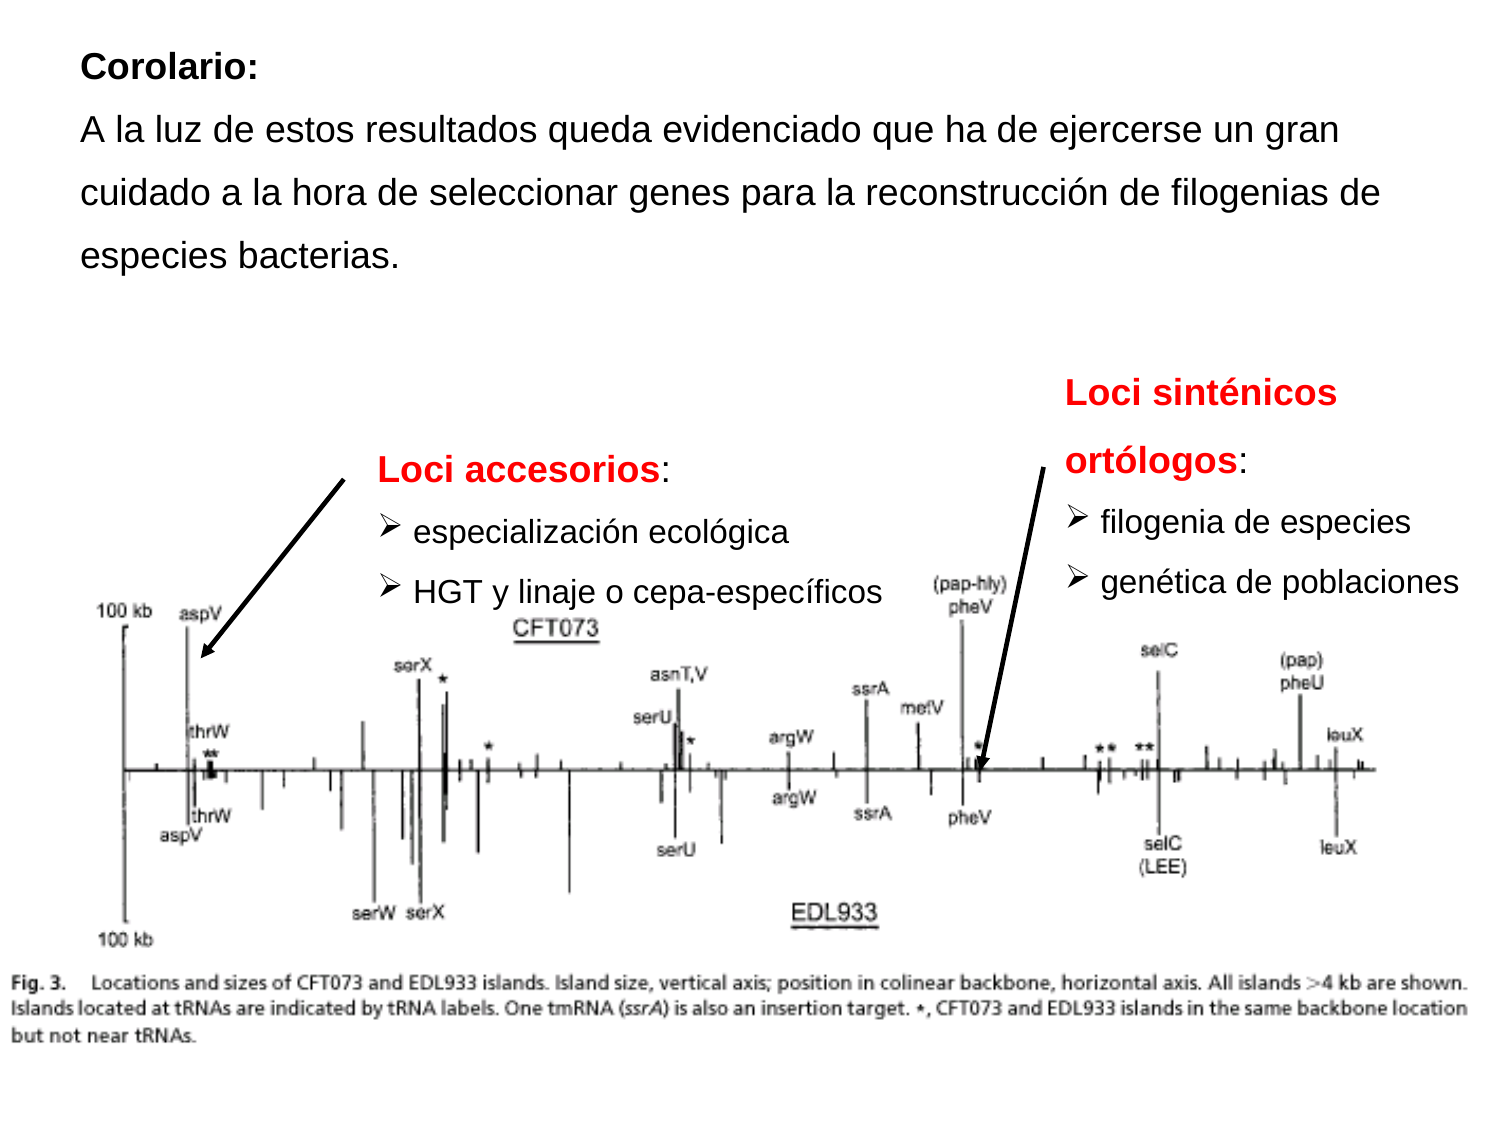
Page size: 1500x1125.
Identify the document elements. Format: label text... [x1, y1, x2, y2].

text_box Loci sinténicos ortólogos: filogenia de especies genética de poblaciones [1050, 337, 1476, 609]
text_box Loci accesorios: especialización ecológica HGT y linaje o cepa-específicos [362, 414, 899, 618]
text_box Corolario: A la luz de estos resultados queda evidenciado que ha de ejercerse un gran cuidado a la hora de seleccionar genes para la reconstrucción de filogenias de especies bacterias. [65, 16, 1407, 284]
picture [0, 561, 1489, 1060]
